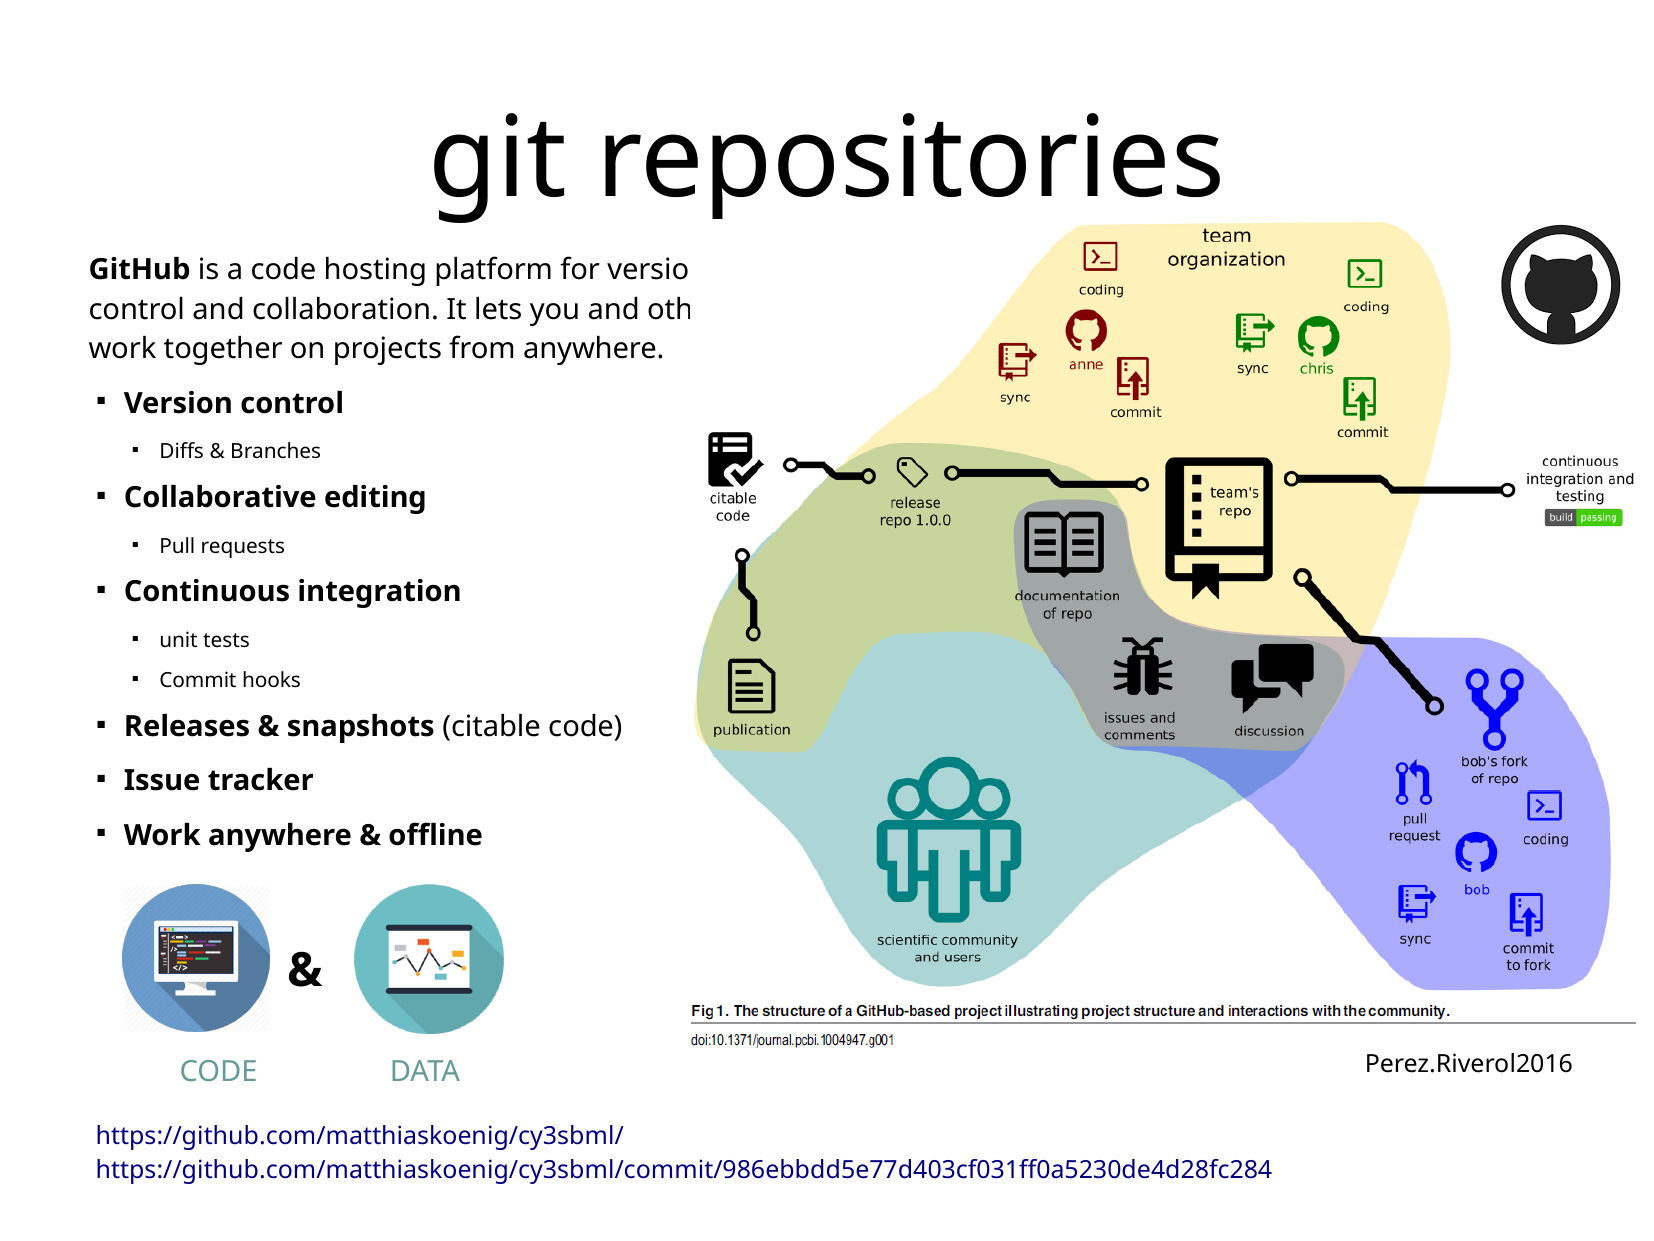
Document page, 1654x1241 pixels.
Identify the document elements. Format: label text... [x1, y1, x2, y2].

text_box & [287, 936, 354, 1001]
text_box DATA [374, 1042, 496, 1126]
list GitHub is a code hosting platform for version control and collaboration. It lets you and others work together on projects from anywhere. Version control Diffs & Branches Collaborative editing Pull requests Continuous integration unit tests Commit hooks Releases & snapshots (citable code) Issue tracker Work anywhere & offline [88, 248, 690, 856]
text_box https://github.com/matthiaskoenig/cy3sbml/ https://github.com/matthiaskoenig/cy3sbml/commit/986ebbdd5e77d403cf031ff0a5230de4d28fc284 [80, 1110, 1371, 1233]
picture [690, 219, 1636, 1048]
picture [122, 884, 270, 1033]
text_box CODE [164, 1042, 301, 1126]
title git repositories [82, 49, 1571, 257]
picture [354, 884, 504, 1034]
text_box Perez.Riverol2016 [1350, 1038, 1636, 1112]
